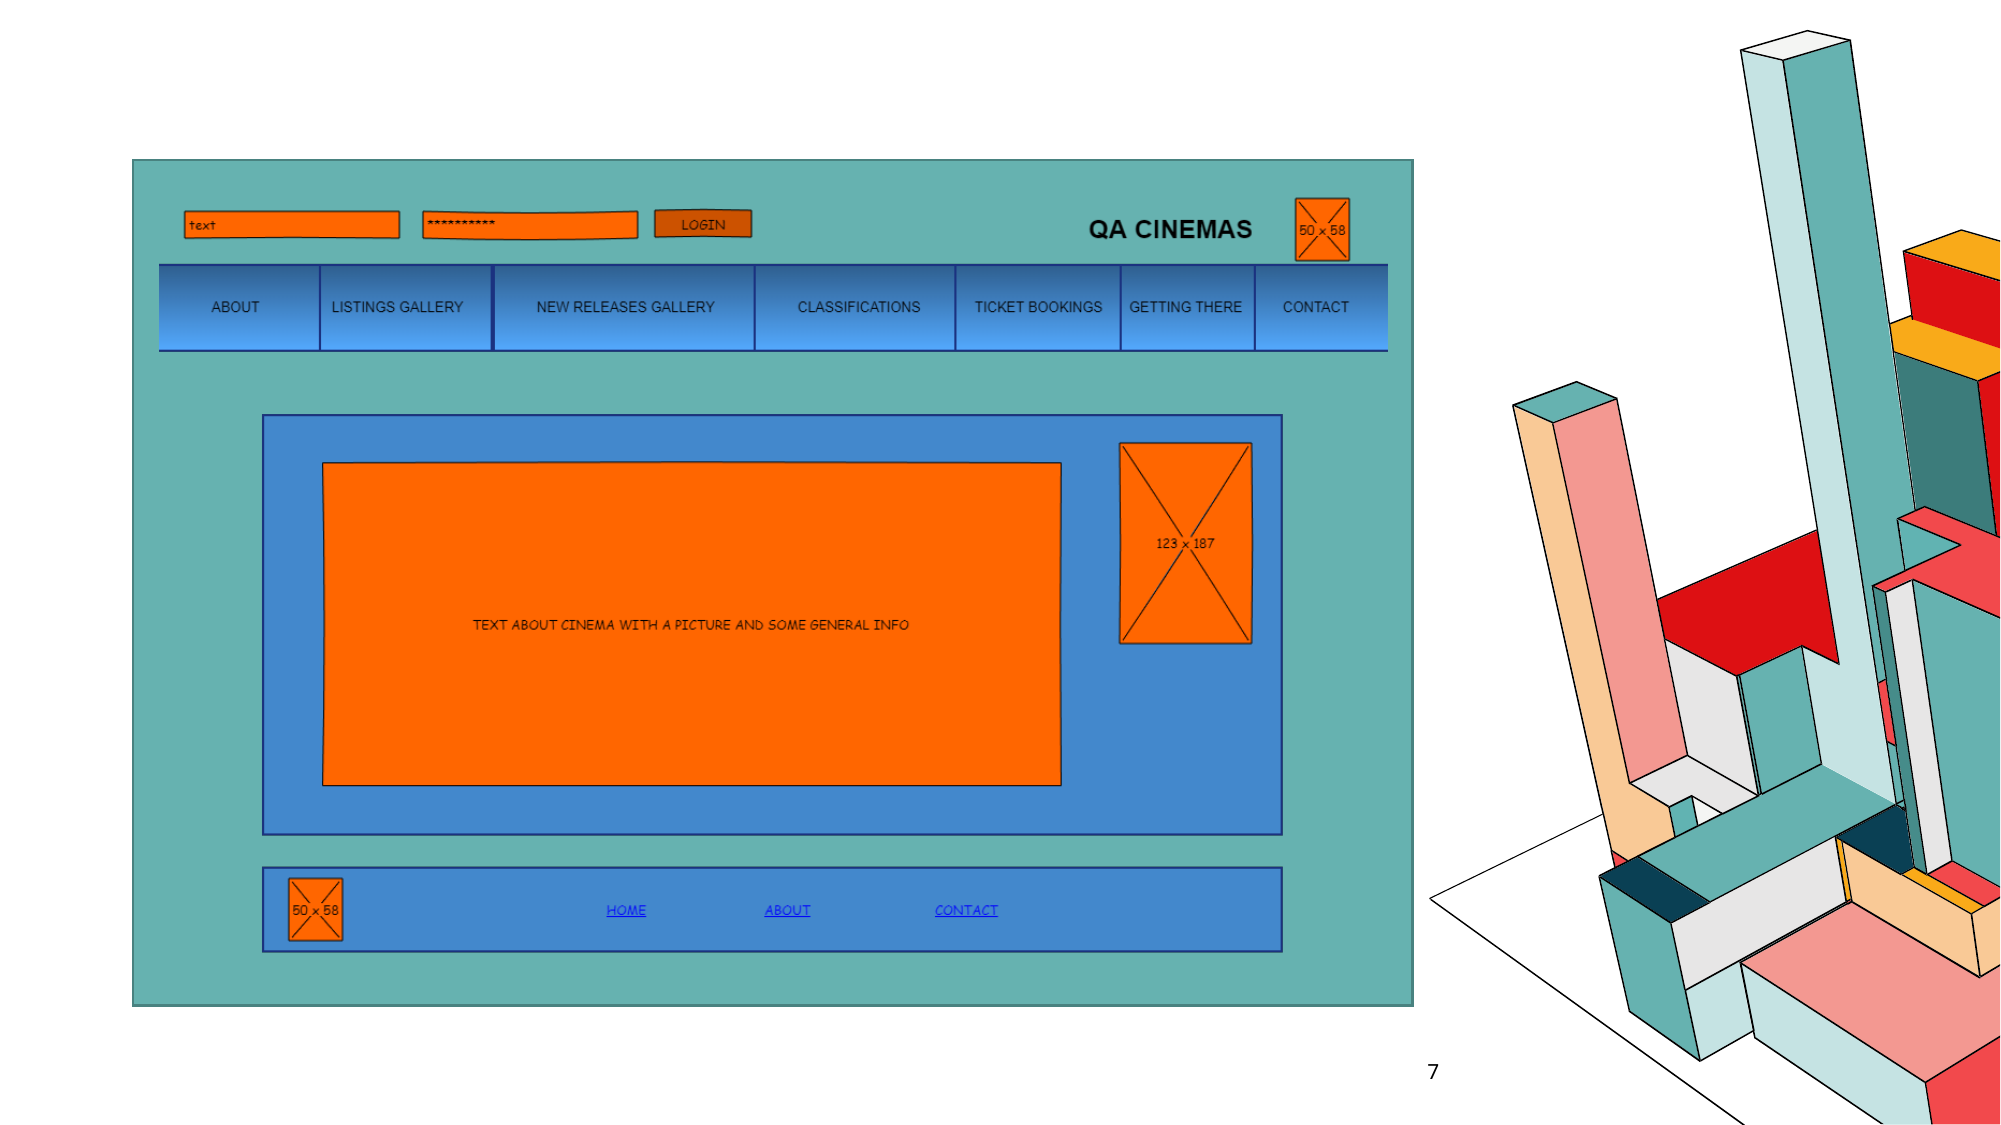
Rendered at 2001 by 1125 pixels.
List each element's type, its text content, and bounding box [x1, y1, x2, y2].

picture [159, 191, 1388, 960]
text_box 3 [1412, 1042, 1863, 1103]
text_box [133, 160, 1412, 1005]
